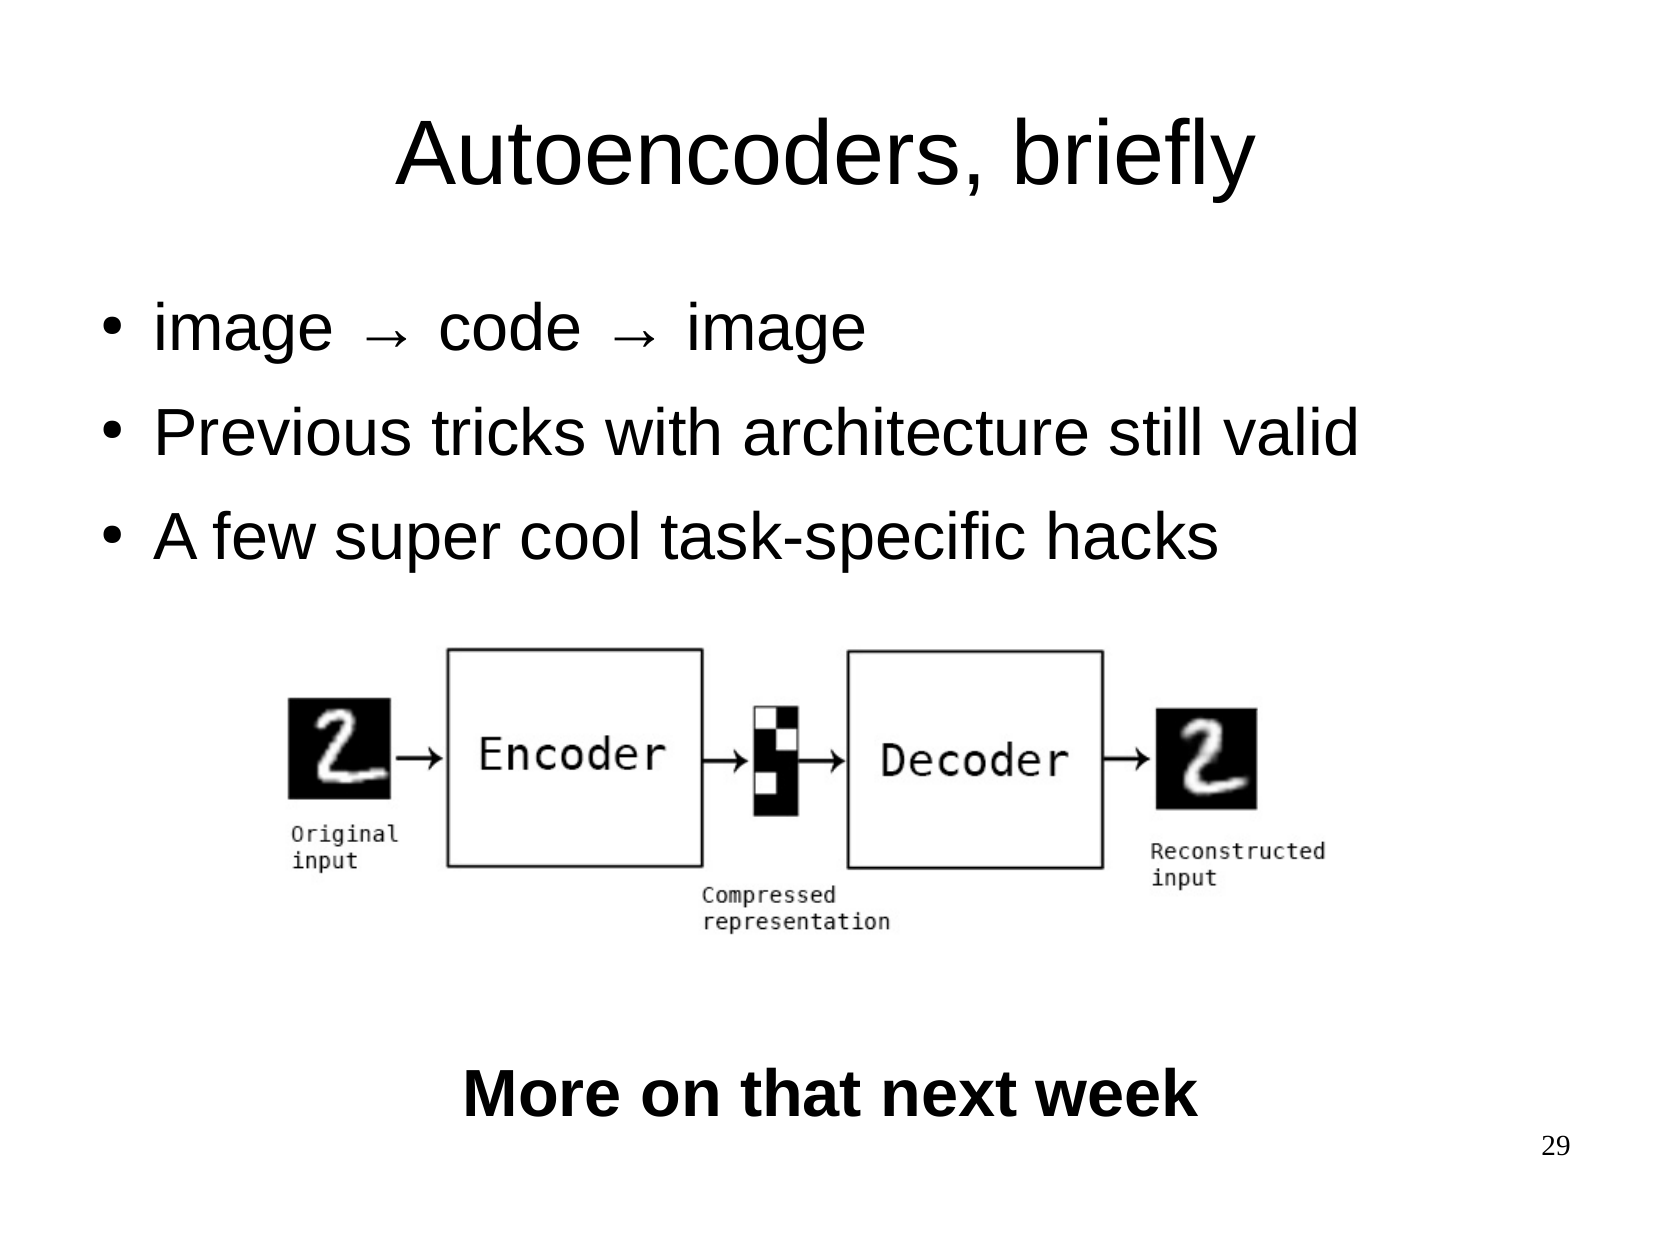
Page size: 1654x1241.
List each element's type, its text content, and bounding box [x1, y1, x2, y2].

picture [249, 609, 1344, 953]
list image → code → image Previous tricks with architecture still valid A few super cool task-specific hacks [82, 290, 1571, 1010]
text_box More on that next week [391, 1056, 1219, 1147]
title Autoencoders, briefly [82, 49, 1571, 257]
